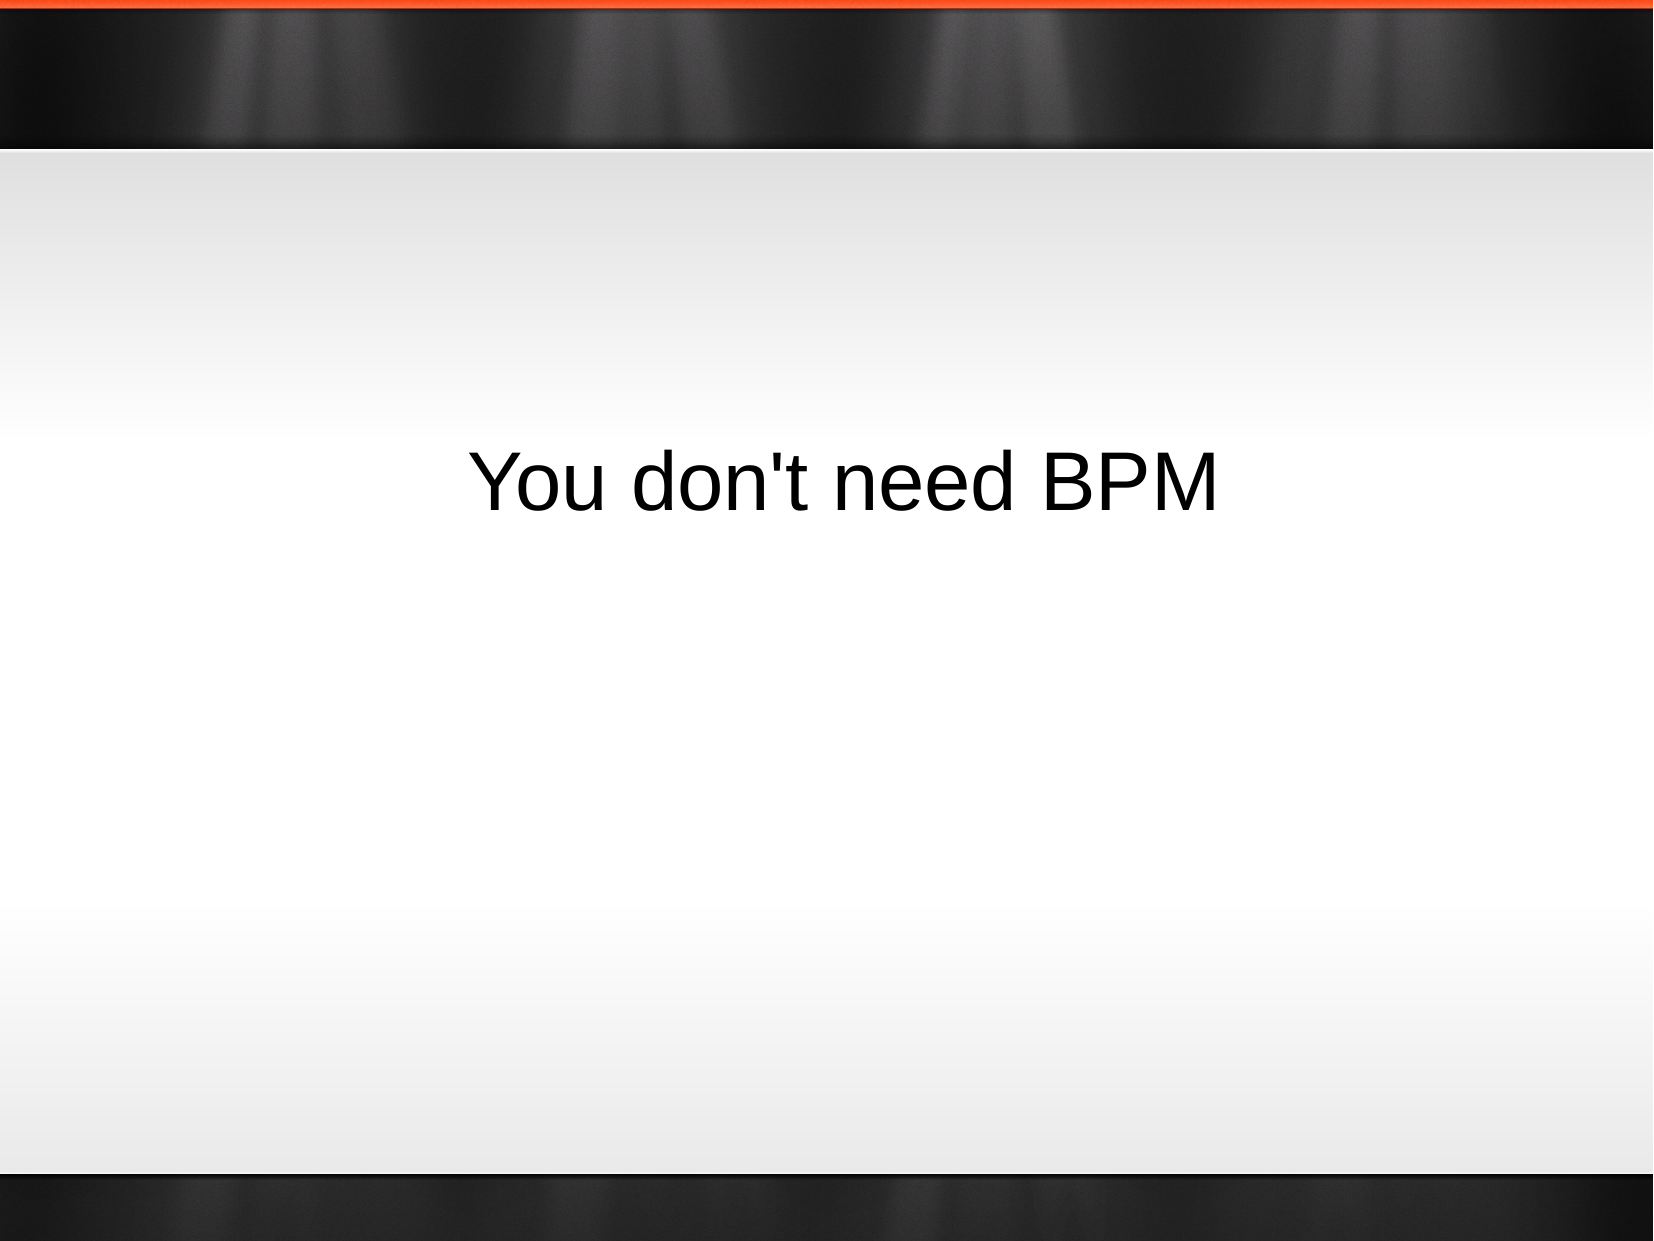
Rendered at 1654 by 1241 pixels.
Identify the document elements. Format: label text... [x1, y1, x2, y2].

picture [0, 0, 1653, 1241]
text_box You don't need BPM [100, 6, 1589, 1125]
